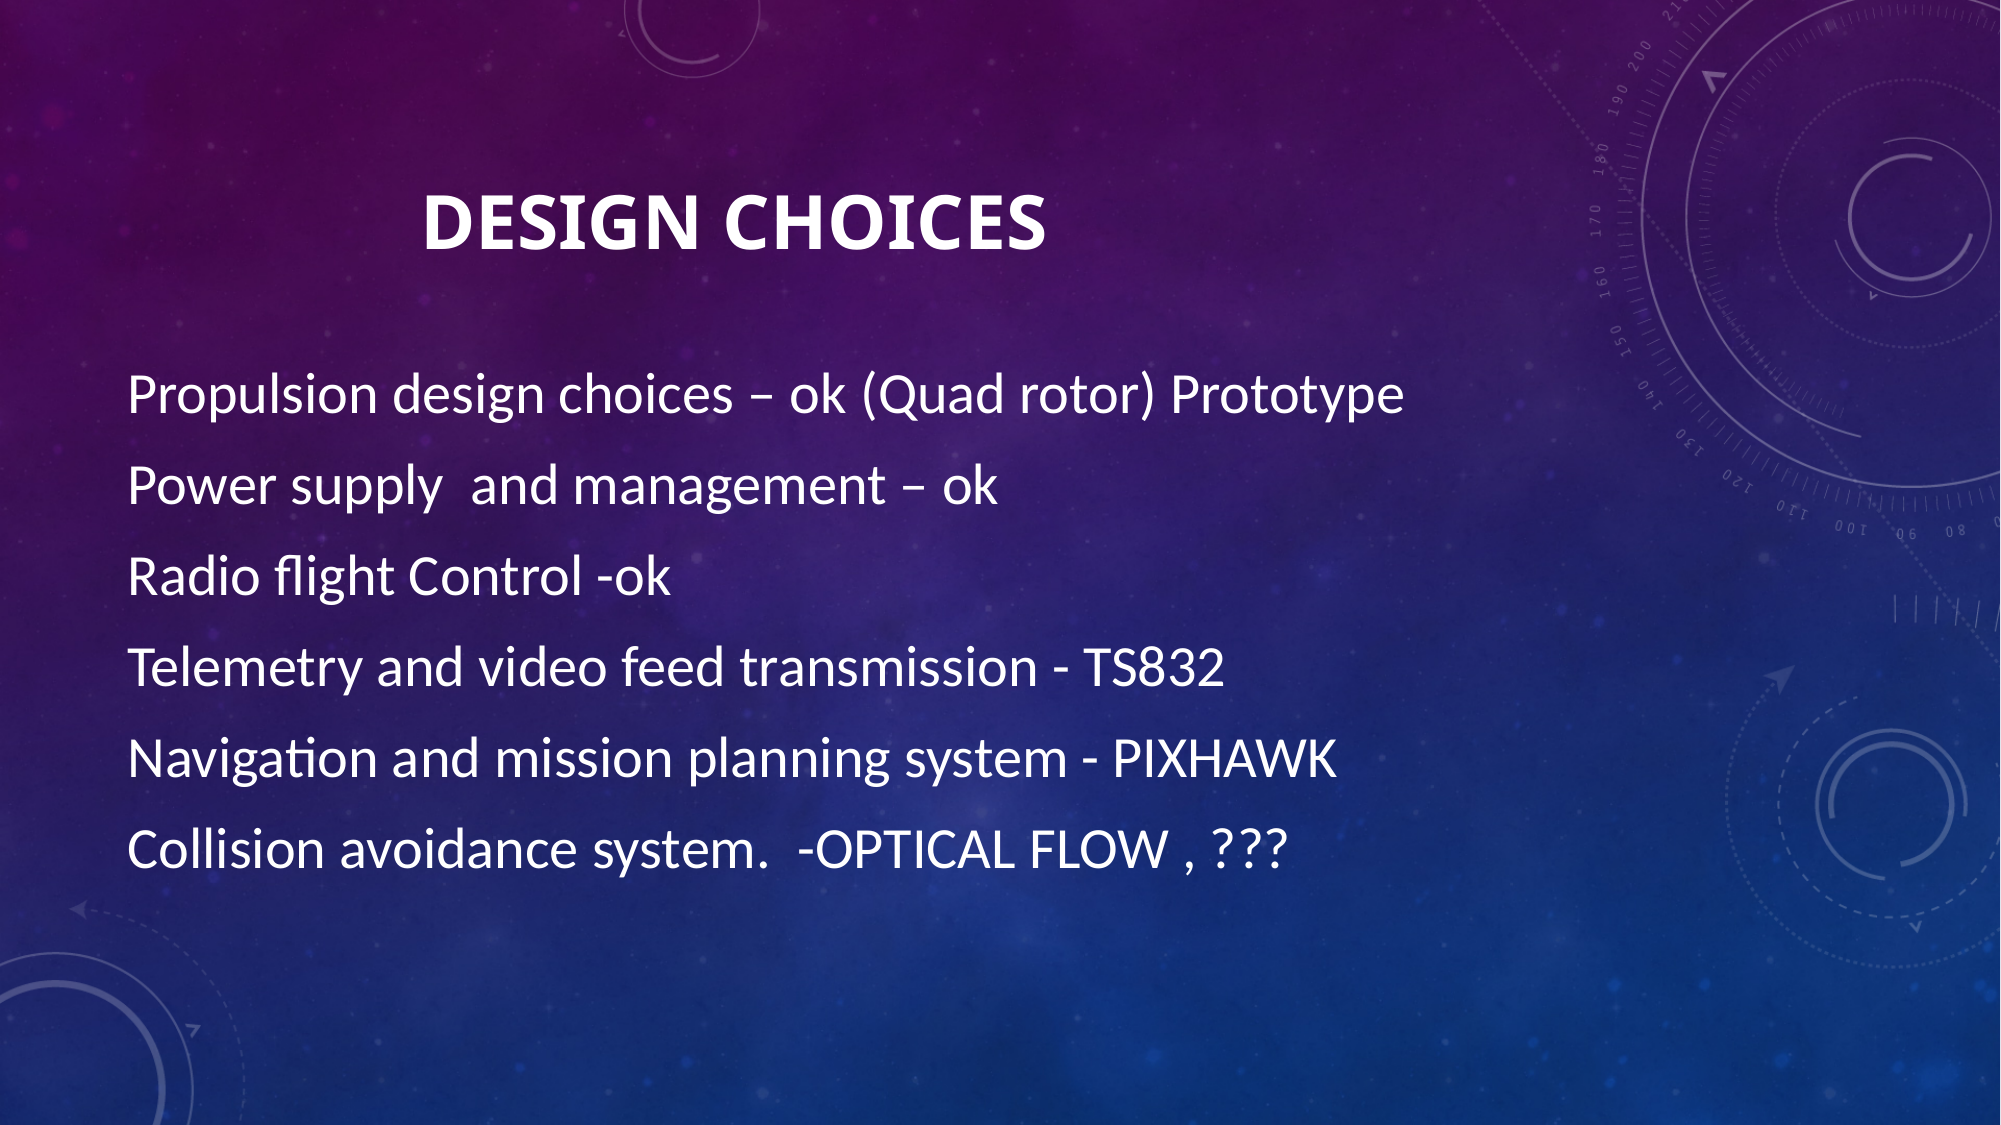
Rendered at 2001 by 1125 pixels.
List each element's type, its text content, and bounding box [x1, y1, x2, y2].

picture [0, 0, 2001, 1125]
list Propulsion design choices – ok (Quad rotor) Prototype Power supply and management – ok Radio flight Control -ok Telemetry and video feed transmission - TS832 Navigation and mission planning system - PIXHAWK Collision avoidance system. -OPTICAL FLOW , ??? [112, 351, 1775, 950]
title design choices [112, 99, 1775, 339]
